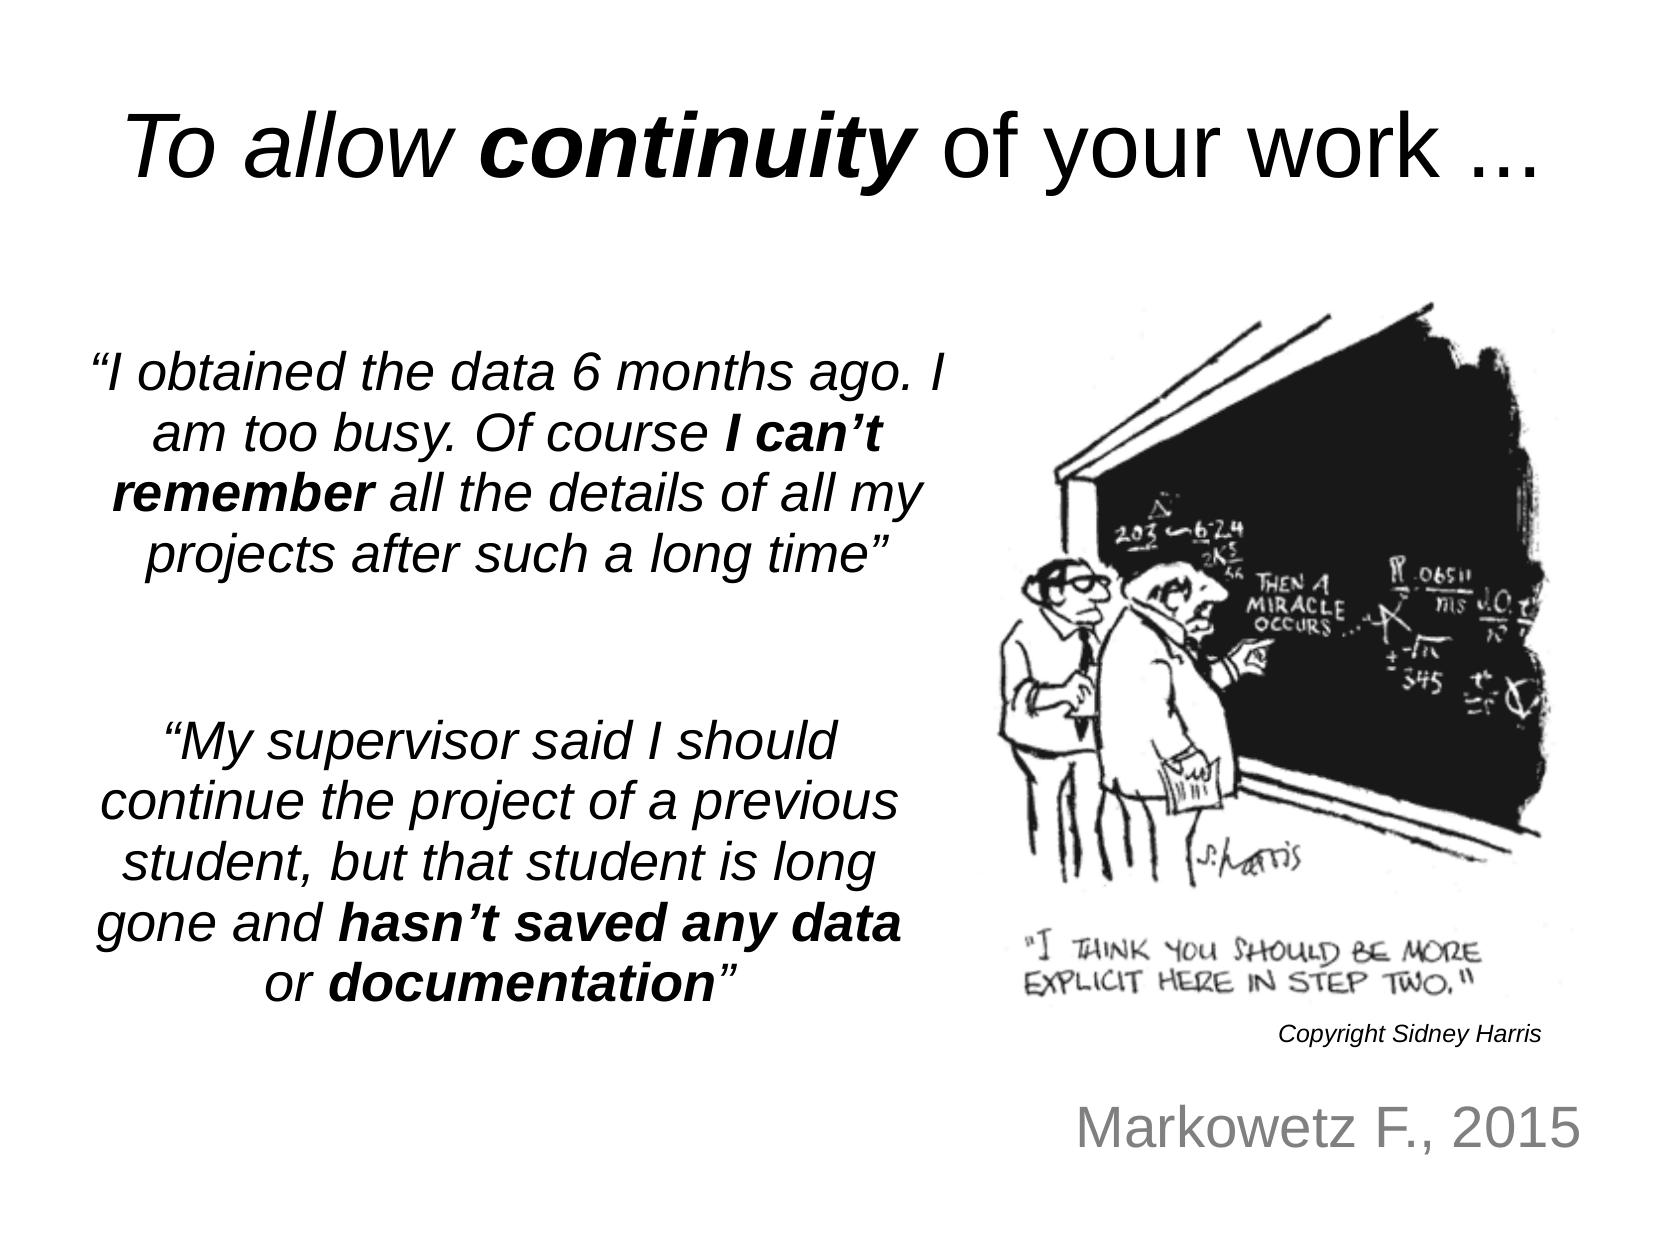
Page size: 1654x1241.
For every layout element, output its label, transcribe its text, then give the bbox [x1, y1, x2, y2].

text_box Copyright Sidney Harris [1260, 1017, 1561, 1051]
picture [978, 296, 1573, 1018]
title To allow continuity of your work ... [96, 69, 1567, 222]
text_box “I obtained the data 6 months ago. I am too busy. Of course I can’t remember all the details of all my projects after such a long time” [75, 313, 961, 612]
text_box “My supervisor said I should continue the project of a previous student, but that student is long gone and hasn’t saved any data or documentation” [87, 709, 913, 1014]
title Markowetz F., 2015 [1059, 1080, 1600, 1175]
